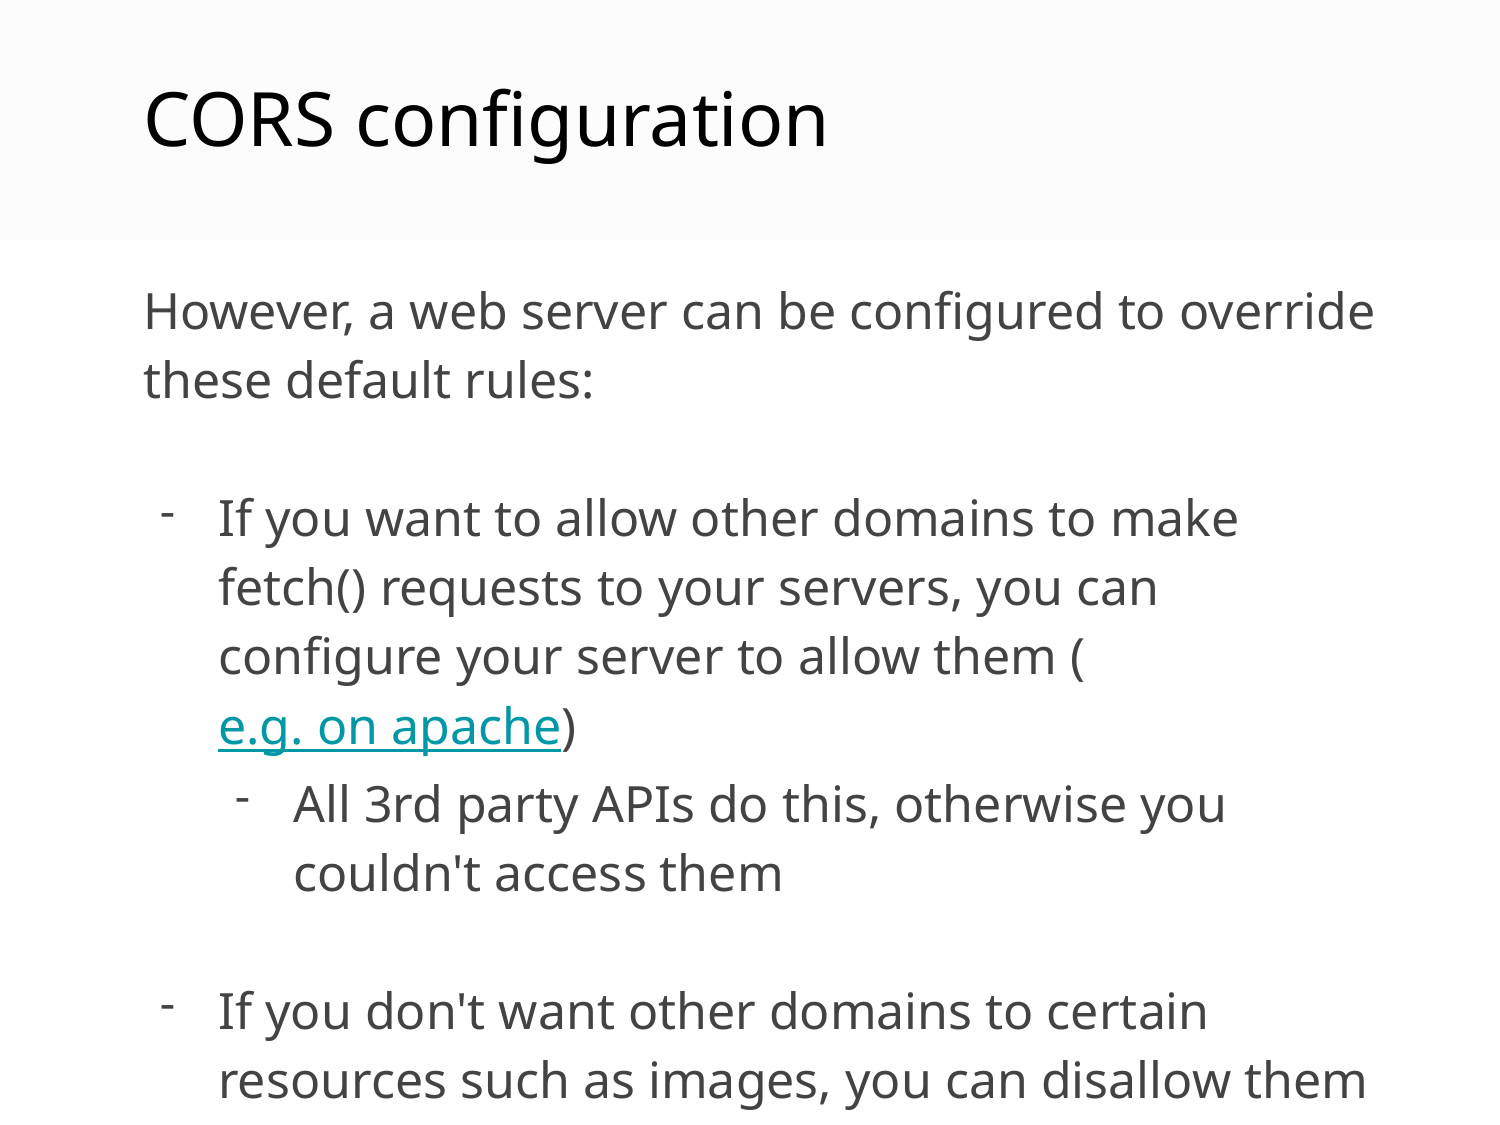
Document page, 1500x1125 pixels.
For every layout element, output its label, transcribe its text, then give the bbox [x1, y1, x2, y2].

title CORS configuration [128, 56, 1372, 183]
list However, a web server can be configured to override these default rules: If you want to allow other domains to make fetch() requests to your servers, you can configure your server to allow them (e.g. on apache) All 3rd party APIs do this, otherwise you couldn't access them If you don't want other domains to certain resources such as images, you can disallow them [128, 255, 1410, 1004]
